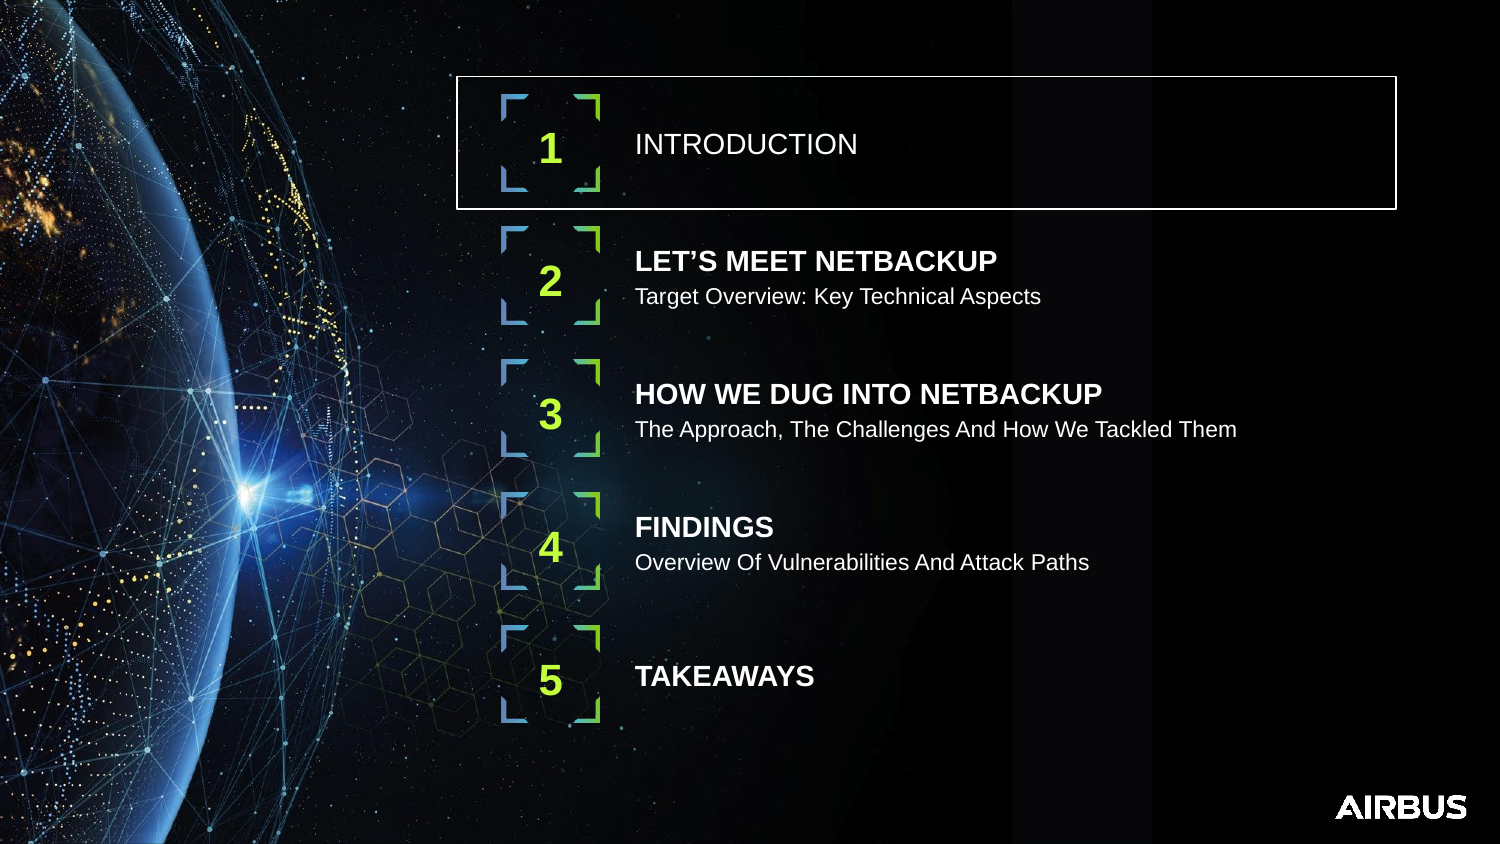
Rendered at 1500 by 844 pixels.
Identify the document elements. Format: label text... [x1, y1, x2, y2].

text_box INTRODUCTION [634, 94, 1326, 192]
text_box TAKEAWAYS [634, 625, 1326, 723]
text_box LET’S MEET NETBACKUP Target Overview: Key Technical Aspects [634, 226, 1326, 325]
text_box FINDINGS Overview Of Vulnerabilities And Attack Paths [634, 492, 1326, 591]
text_box 3 [510, 372, 591, 444]
text_box 4 [510, 505, 591, 577]
text_box 1 [510, 107, 591, 178]
list HOW WE DUG INTO NETBACKUP The Approach, The Challenges And How We Tackled Them [634, 359, 1326, 458]
picture [0, 0, 1500, 844]
text_box 2 [510, 240, 591, 311]
text_box 5 [510, 638, 591, 710]
